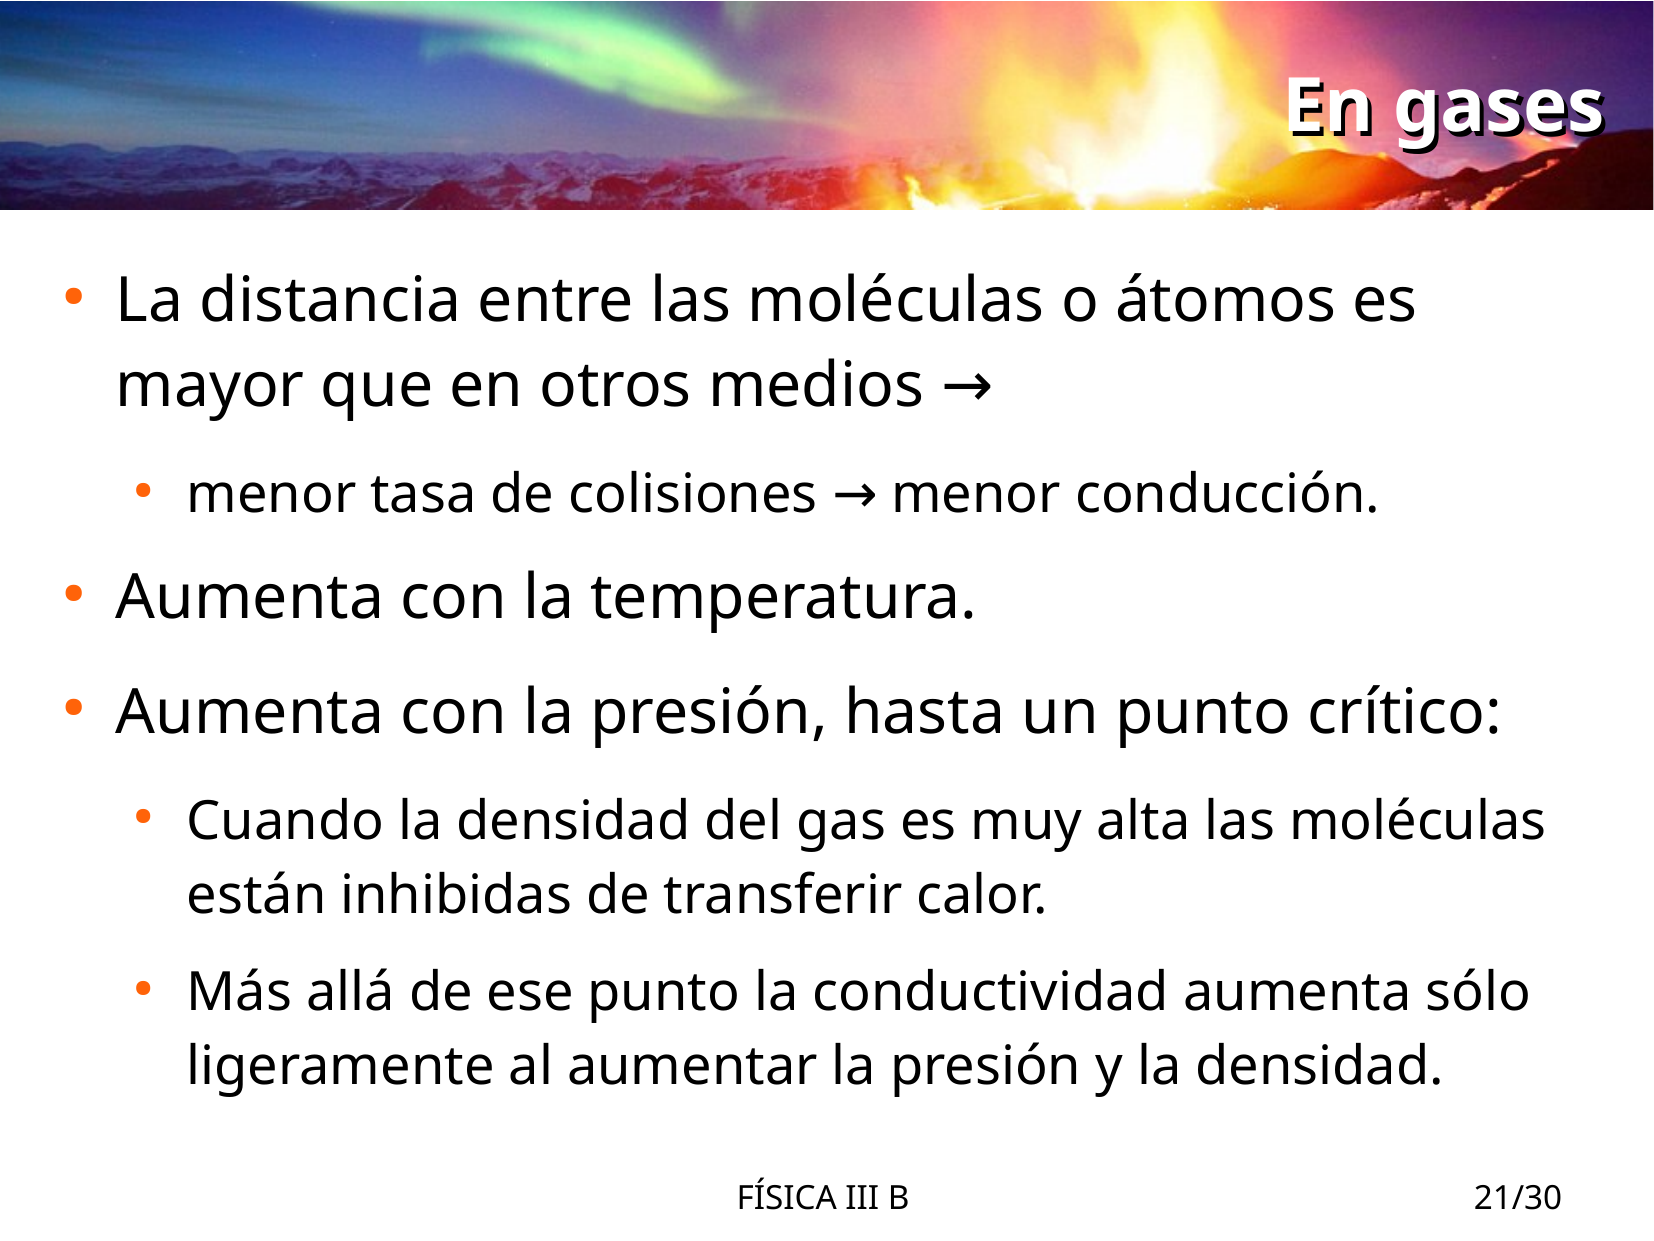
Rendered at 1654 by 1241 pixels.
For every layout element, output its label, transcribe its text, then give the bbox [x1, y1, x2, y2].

title En gases [45, 15, 1606, 191]
list La distancia entre las moléculas o átomos es mayor que en otros medios → menor tasa de colisiones → menor conducción. Aumenta con la temperatura. Aumenta con la presión, hasta un punto crítico: Cuando la densidad del gas es muy alta las moléculas están inhibidas de transferir calor. Más allá de ese punto la conductividad aumenta sólo ligeramente al aumentar la presión y la densidad. [45, 255, 1606, 1156]
picture [0, 1, 1654, 210]
